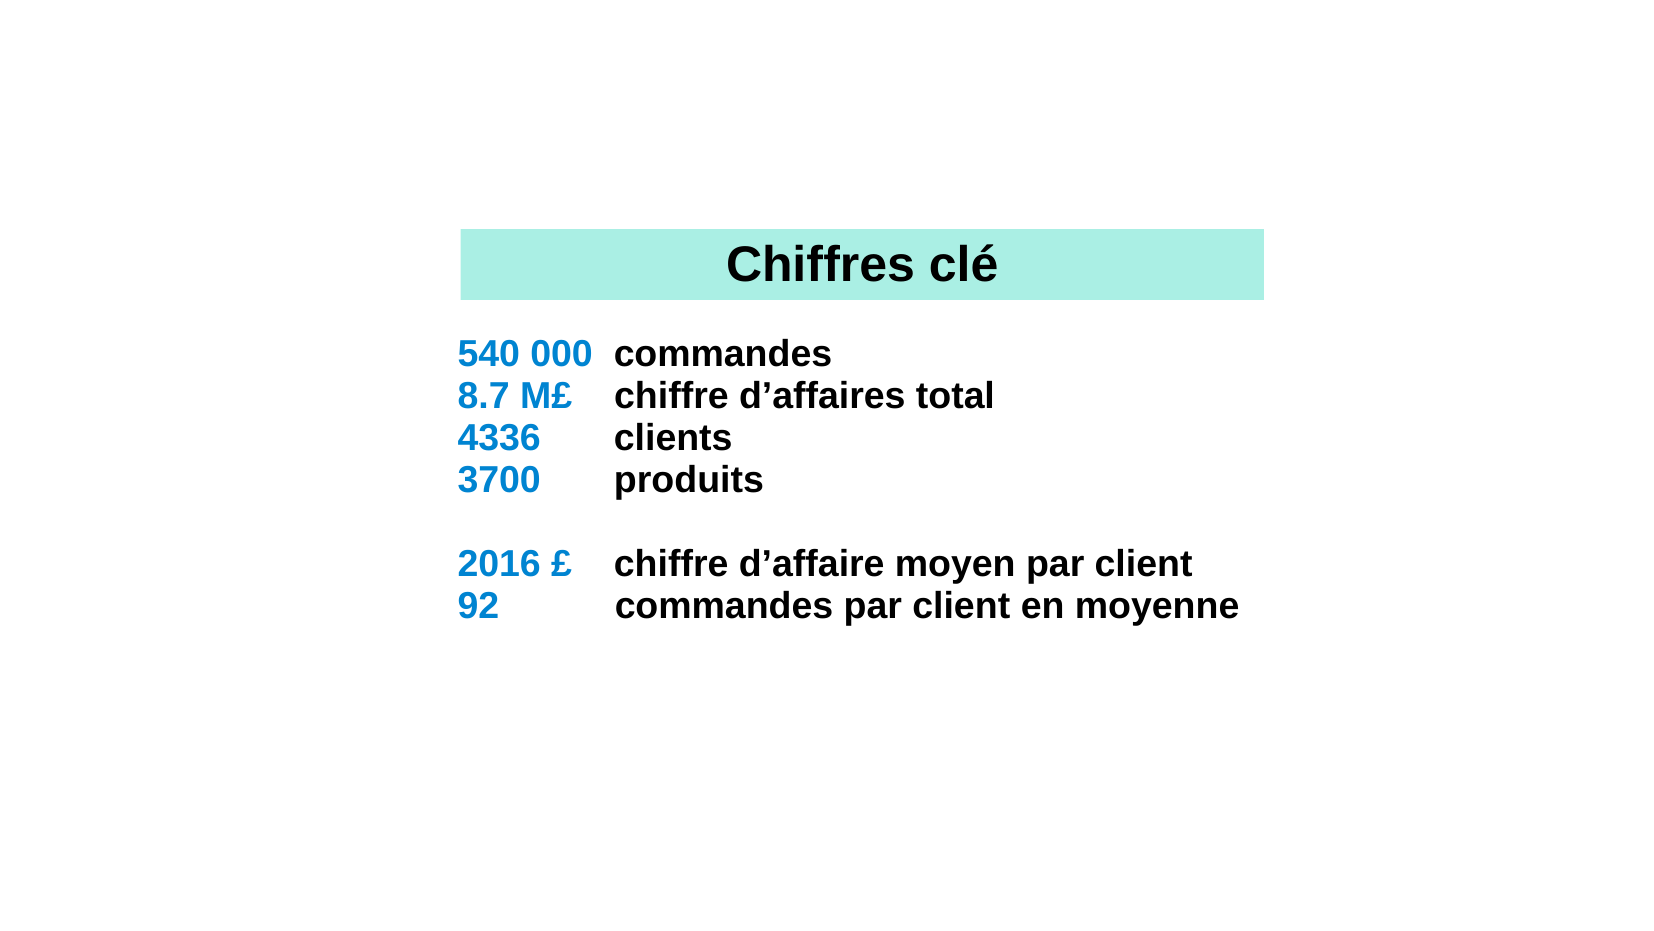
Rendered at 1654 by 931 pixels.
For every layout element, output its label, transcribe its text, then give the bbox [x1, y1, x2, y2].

text_box Chiffres clé [460, 229, 1264, 300]
text_box 540 000 commandes 8.7 M£ chiffre d’affaires total 4336 clients 3700 produits 2016 £ chiffre d’affaire moyen par client 92 commandes par client en moyenne [442, 324, 1306, 644]
